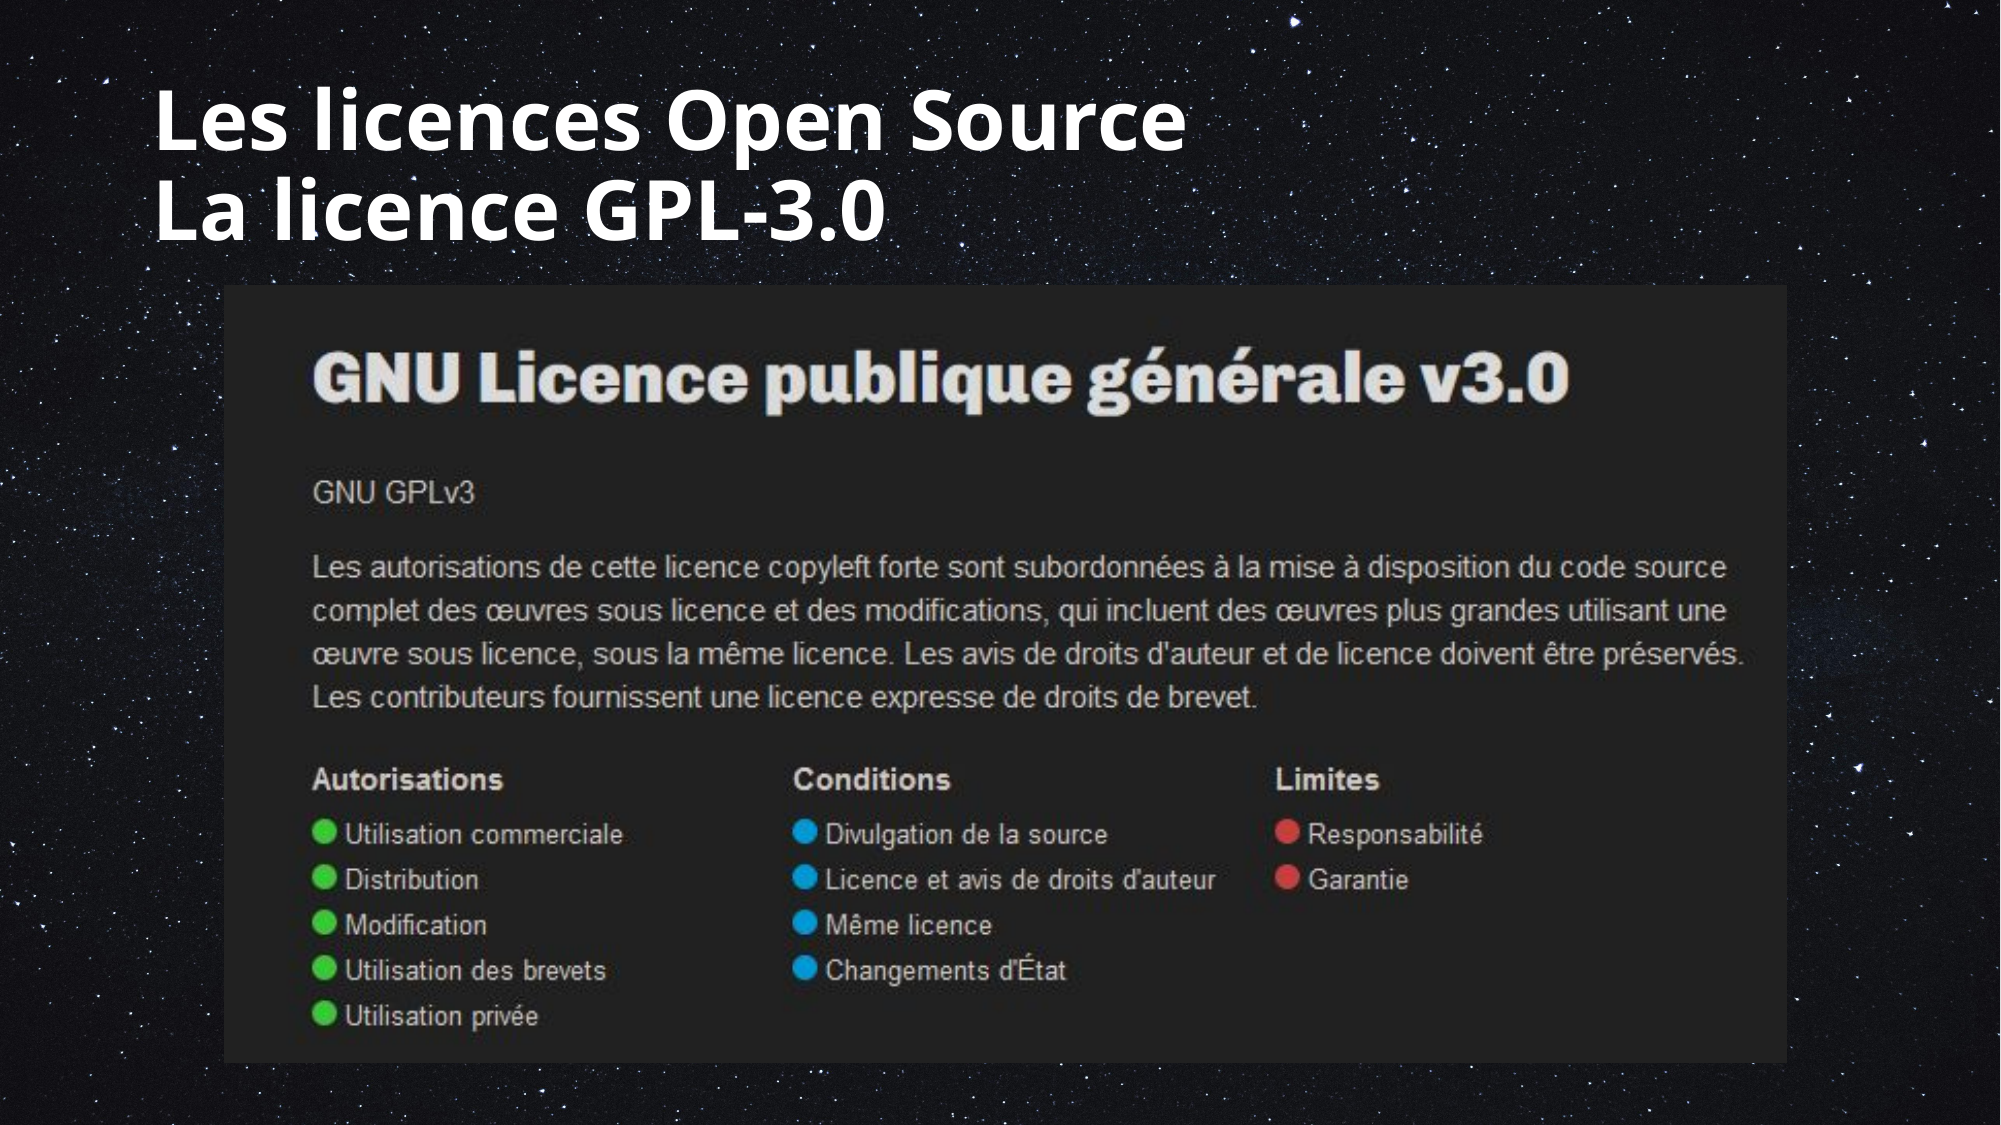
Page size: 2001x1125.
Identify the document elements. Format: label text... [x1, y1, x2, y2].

title Les licences Open Source La licence GPL-3.0 [137, 59, 1359, 278]
picture [0, 0, 2001, 1125]
